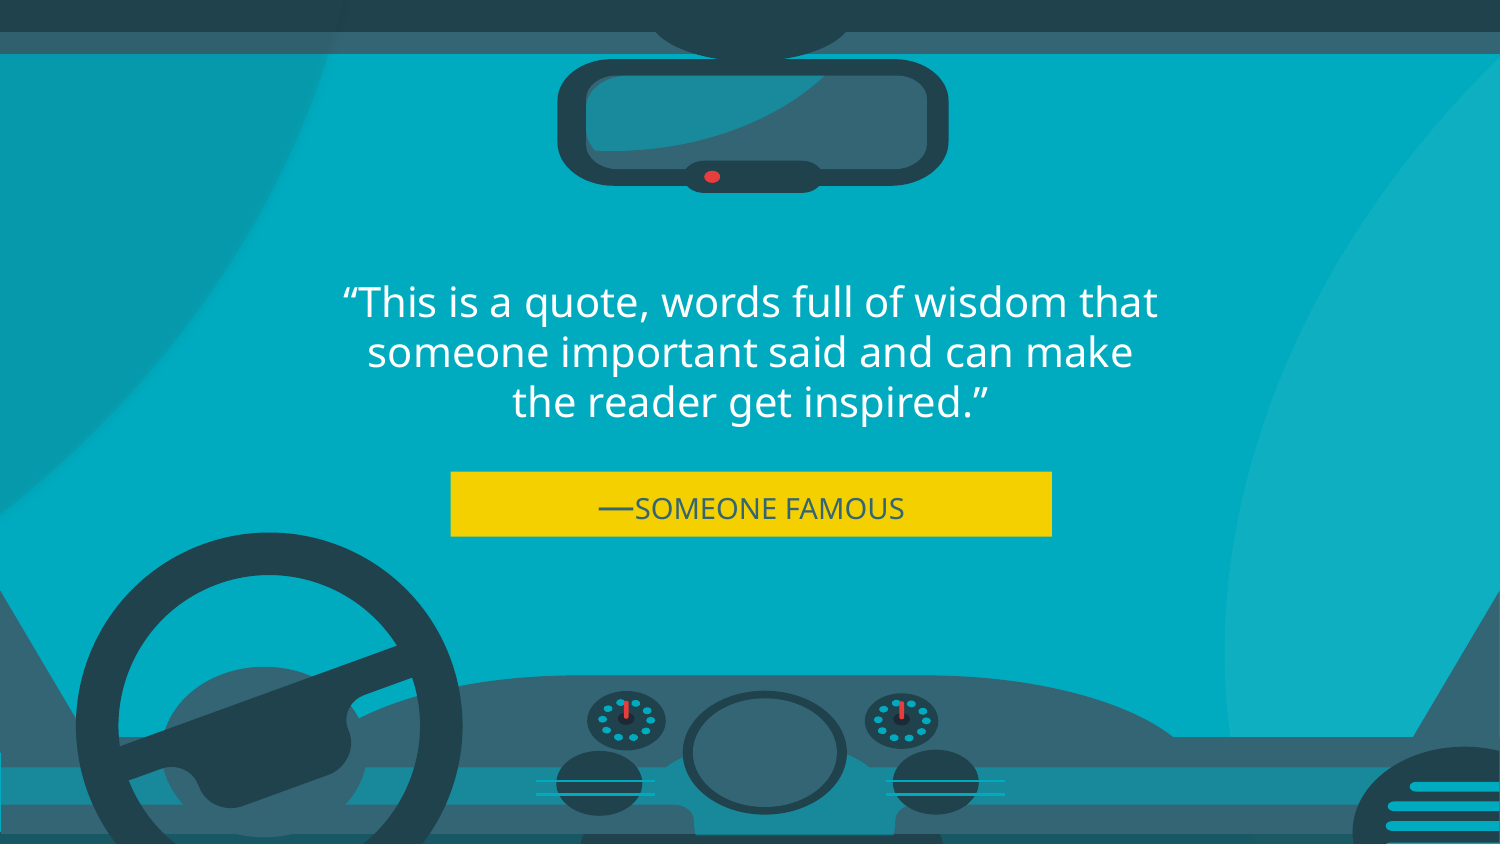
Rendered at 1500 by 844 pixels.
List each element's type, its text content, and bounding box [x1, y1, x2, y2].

subtitle “This is a quote, words full of wisdom that someone important said and can make the reader get inspired.” [325, 261, 1177, 424]
title —SOMEONE FAMOUS [450, 471, 1052, 537]
